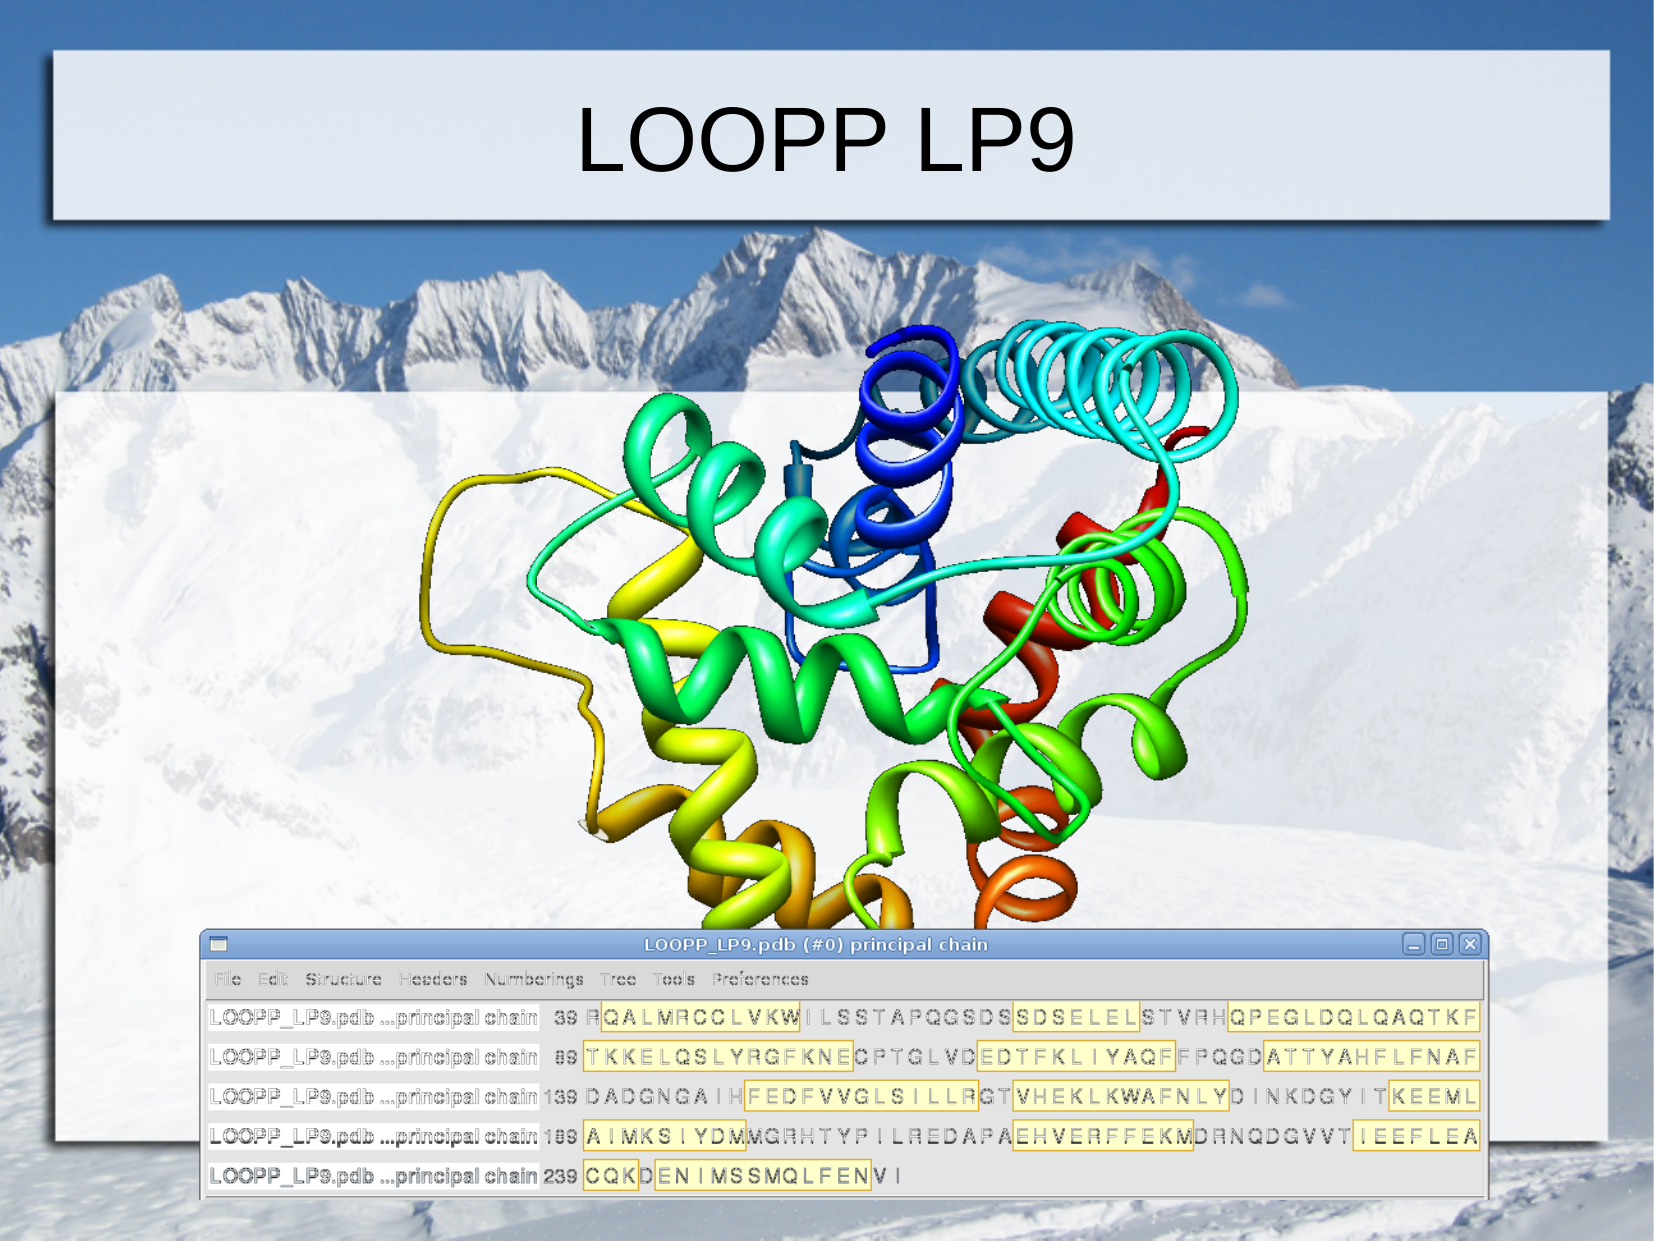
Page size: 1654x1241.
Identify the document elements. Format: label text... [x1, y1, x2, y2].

picture [0, 0, 1654, 1241]
title LOOPP LP9 [59, 68, 1595, 212]
